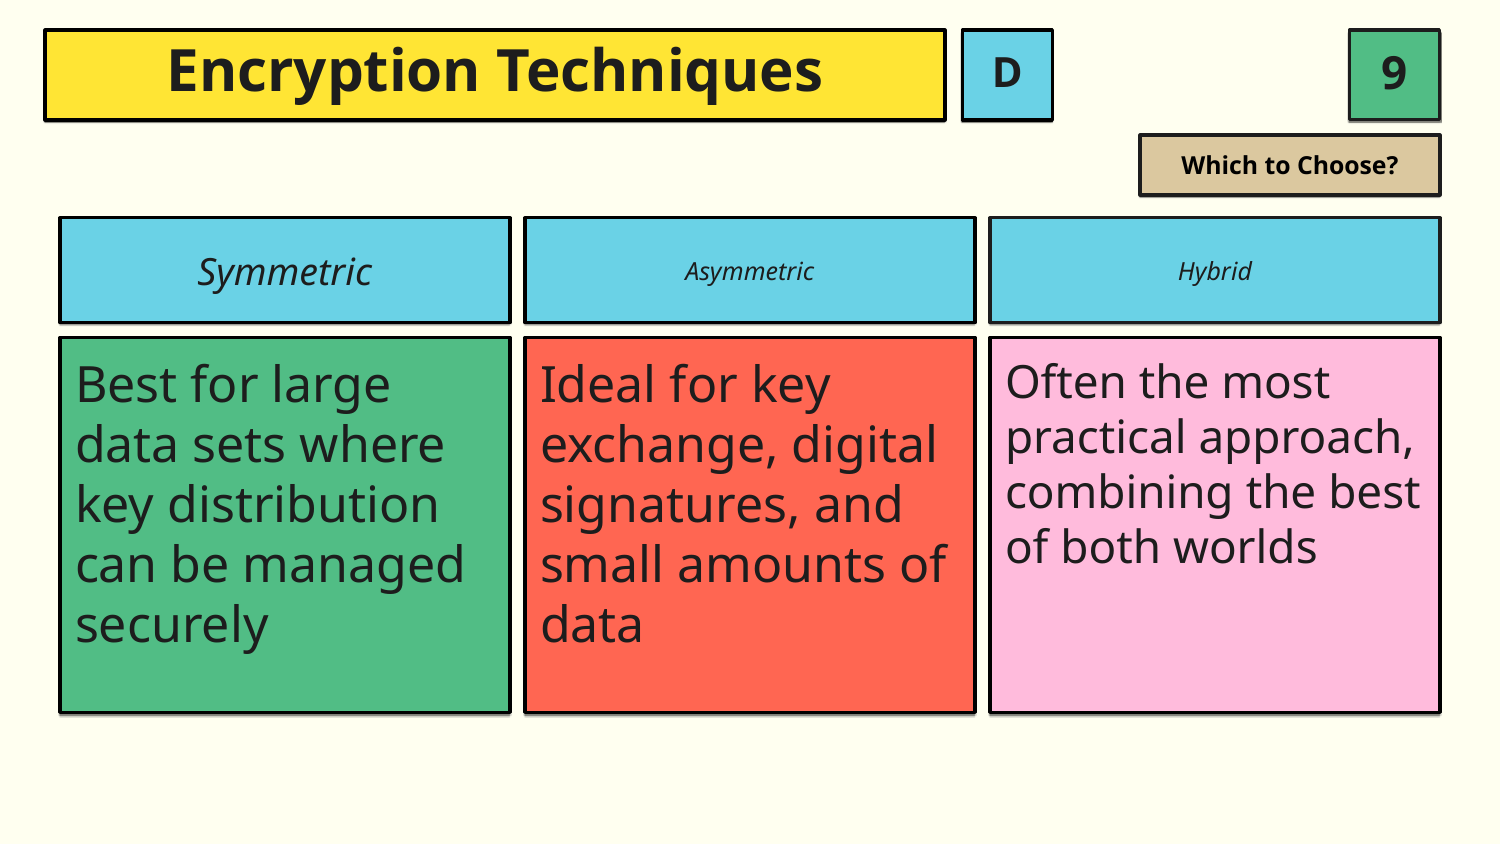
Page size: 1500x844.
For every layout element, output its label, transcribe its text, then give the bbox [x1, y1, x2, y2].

title Which to Choose? [1140, 135, 1440, 195]
subtitle Symmetric [60, 217, 510, 323]
subtitle Asymmetric [525, 217, 975, 323]
title D [962, 30, 1053, 120]
subtitle Hybrid [990, 217, 1440, 323]
list Best for large data sets where key distribution can be managed securely [60, 337, 510, 713]
title Encryption Techniques [45, 30, 945, 120]
list Often the most practical approach, combining the best of both worlds [990, 337, 1440, 713]
list Ideal for key exchange, digital signatures, and small amounts of data [525, 337, 975, 713]
